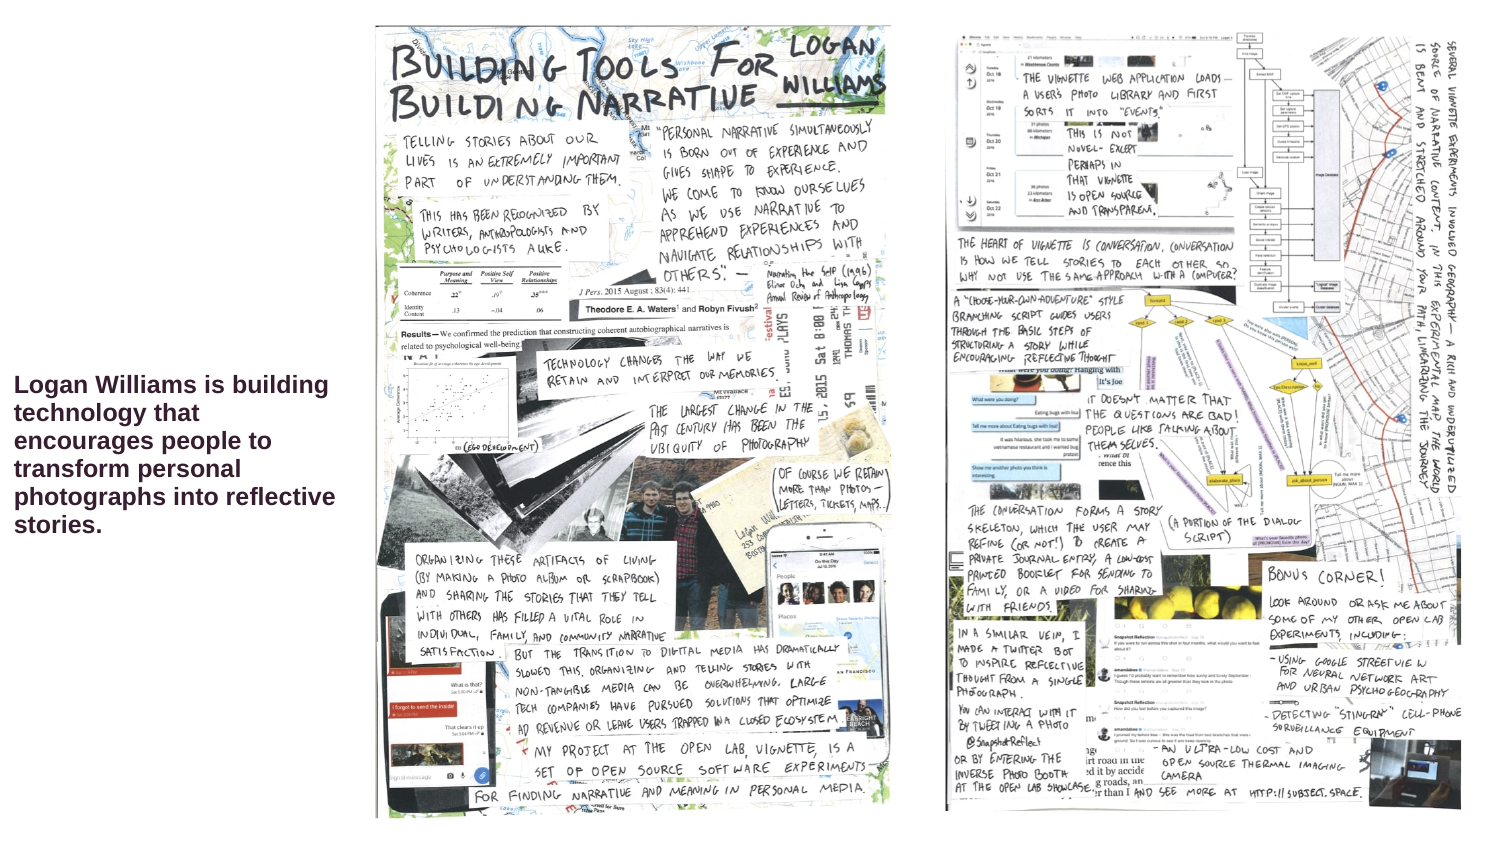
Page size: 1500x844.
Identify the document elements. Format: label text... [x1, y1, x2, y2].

picture [930, 0, 1476, 844]
text_box Logan Williams is building technology that encourages people to transform personal photographs into reflective stories. [0, 363, 361, 615]
picture [360, 0, 906, 844]
